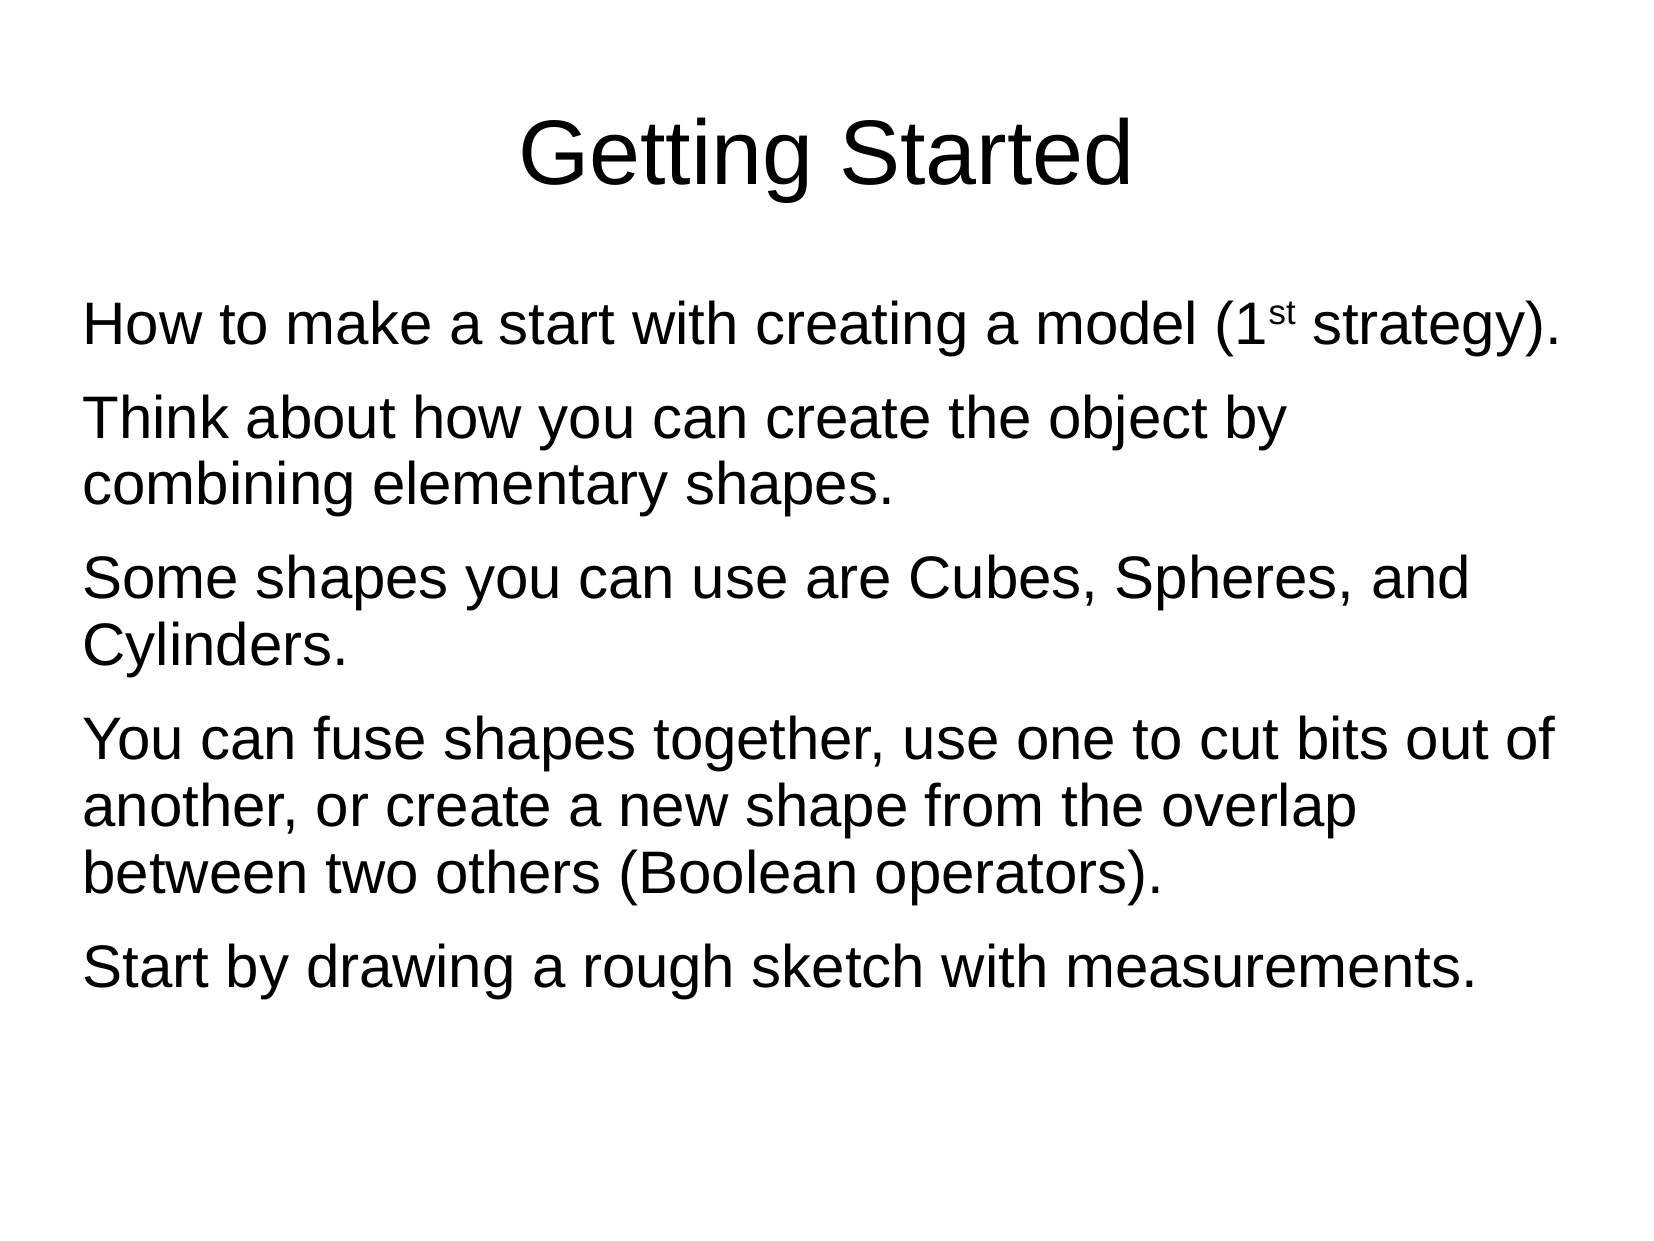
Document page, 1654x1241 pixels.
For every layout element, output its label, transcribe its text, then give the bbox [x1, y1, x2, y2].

title Getting Started [82, 49, 1571, 257]
list How to make a start with creating a model (1st strategy). Think about how you can create the object by combining elementary shapes. Some shapes you can use are Cubes, Spheres, and Cylinders. You can fuse shapes together, use one to cut bits out of another, or create a new shape from the overlap between two others (Boolean operators). Start by drawing a rough sketch with measurements. [82, 290, 1571, 1010]
